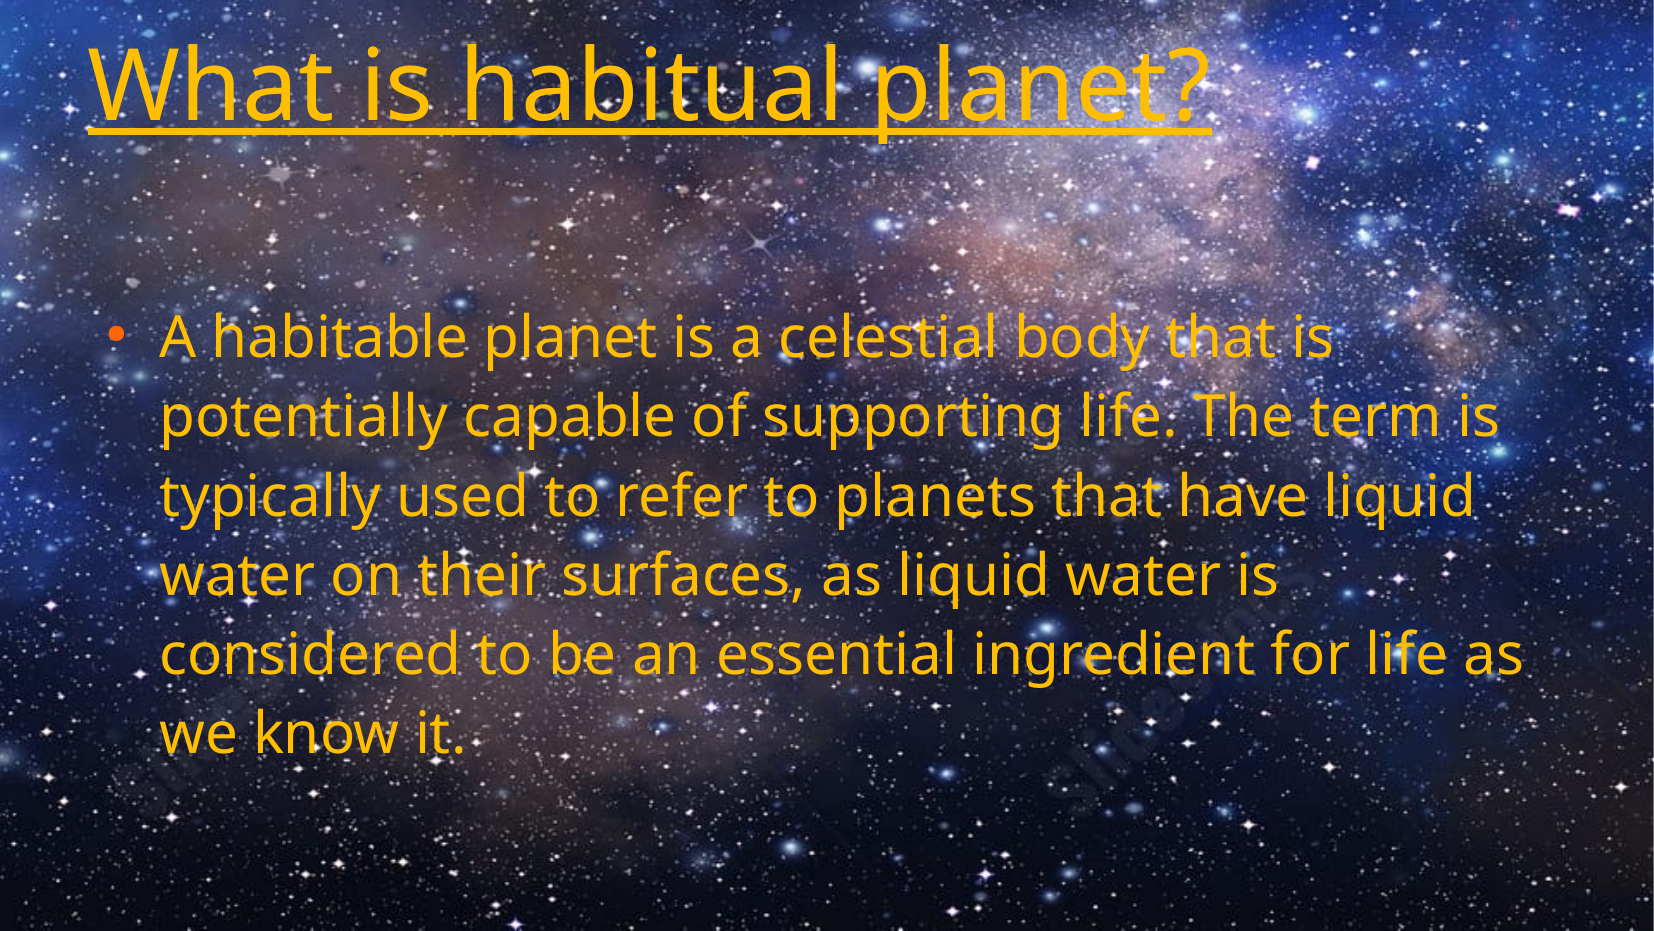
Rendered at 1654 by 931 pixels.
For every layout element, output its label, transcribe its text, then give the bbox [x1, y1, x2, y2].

picture [0, 0, 1654, 931]
list A habitable planet is a celestial body that is potentially capable of supporting life. The term is typically used to refer to planets that have liquid water on their surfaces, as liquid water is considered to be an essential ingredient for life as we know it. [88, 295, 1536, 857]
title What is habitual planet? [0, 8, 1329, 154]
